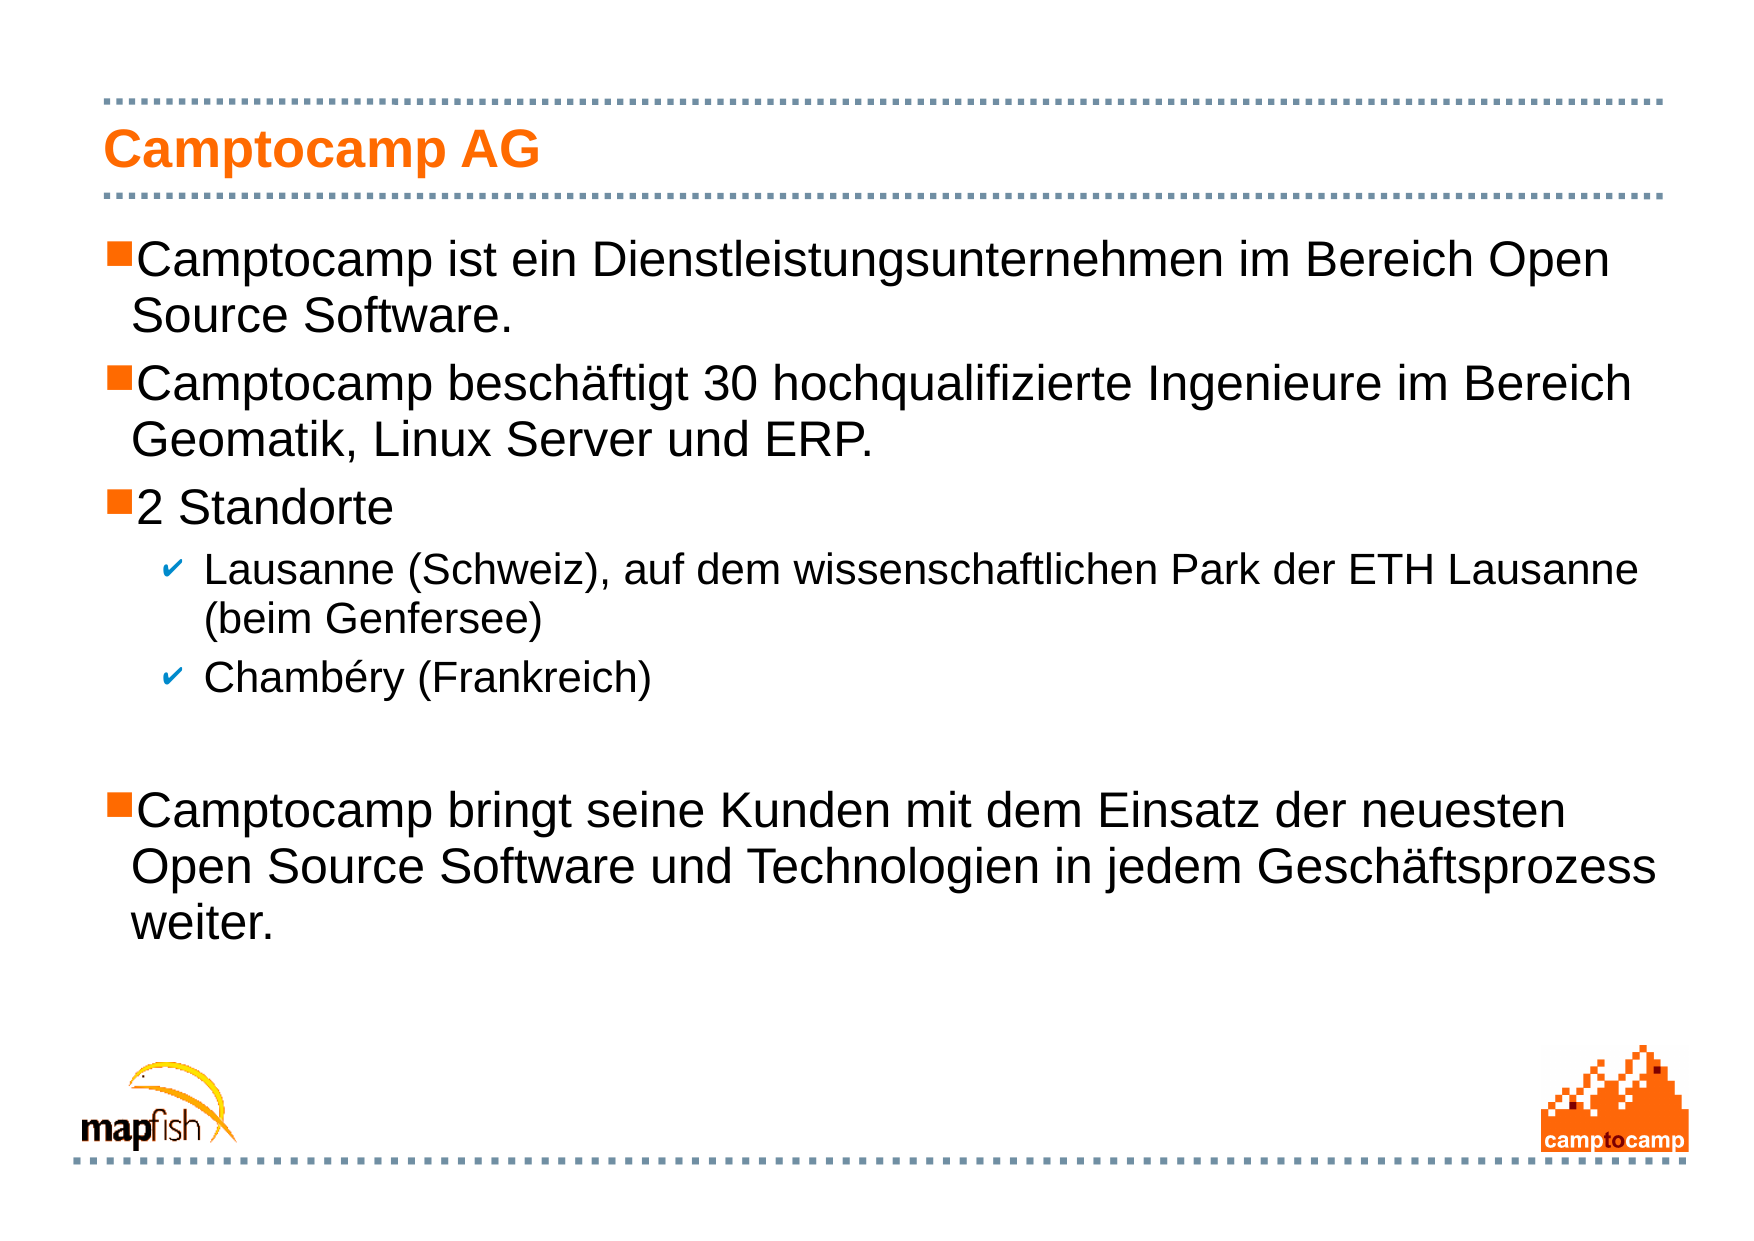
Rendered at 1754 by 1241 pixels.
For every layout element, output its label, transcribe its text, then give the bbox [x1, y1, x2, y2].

list Camptocamp ist ein Dienstleistungsunternehmen im Bereich Open Source Software. Camptocamp beschäftigt 30 hochqualifizierte Ingenieure im Bereich Geomatik, Linux Server und ERP. 2 Standorte Lausanne (Schweiz), auf dem wissenschaftlichen Park der ETH Lausanne (beim Genfersee) Chambéry (Frankreich) Camptocamp bringt seine Kunden mit dem Einsatz der neuesten Open Source Software und Technologien in jedem Geschäftsprozess weiter. [103, 231, 1660, 1044]
title Camptocamp AG [103, 104, 1660, 193]
picture [82, 1062, 237, 1151]
picture [1541, 1045, 1689, 1152]
